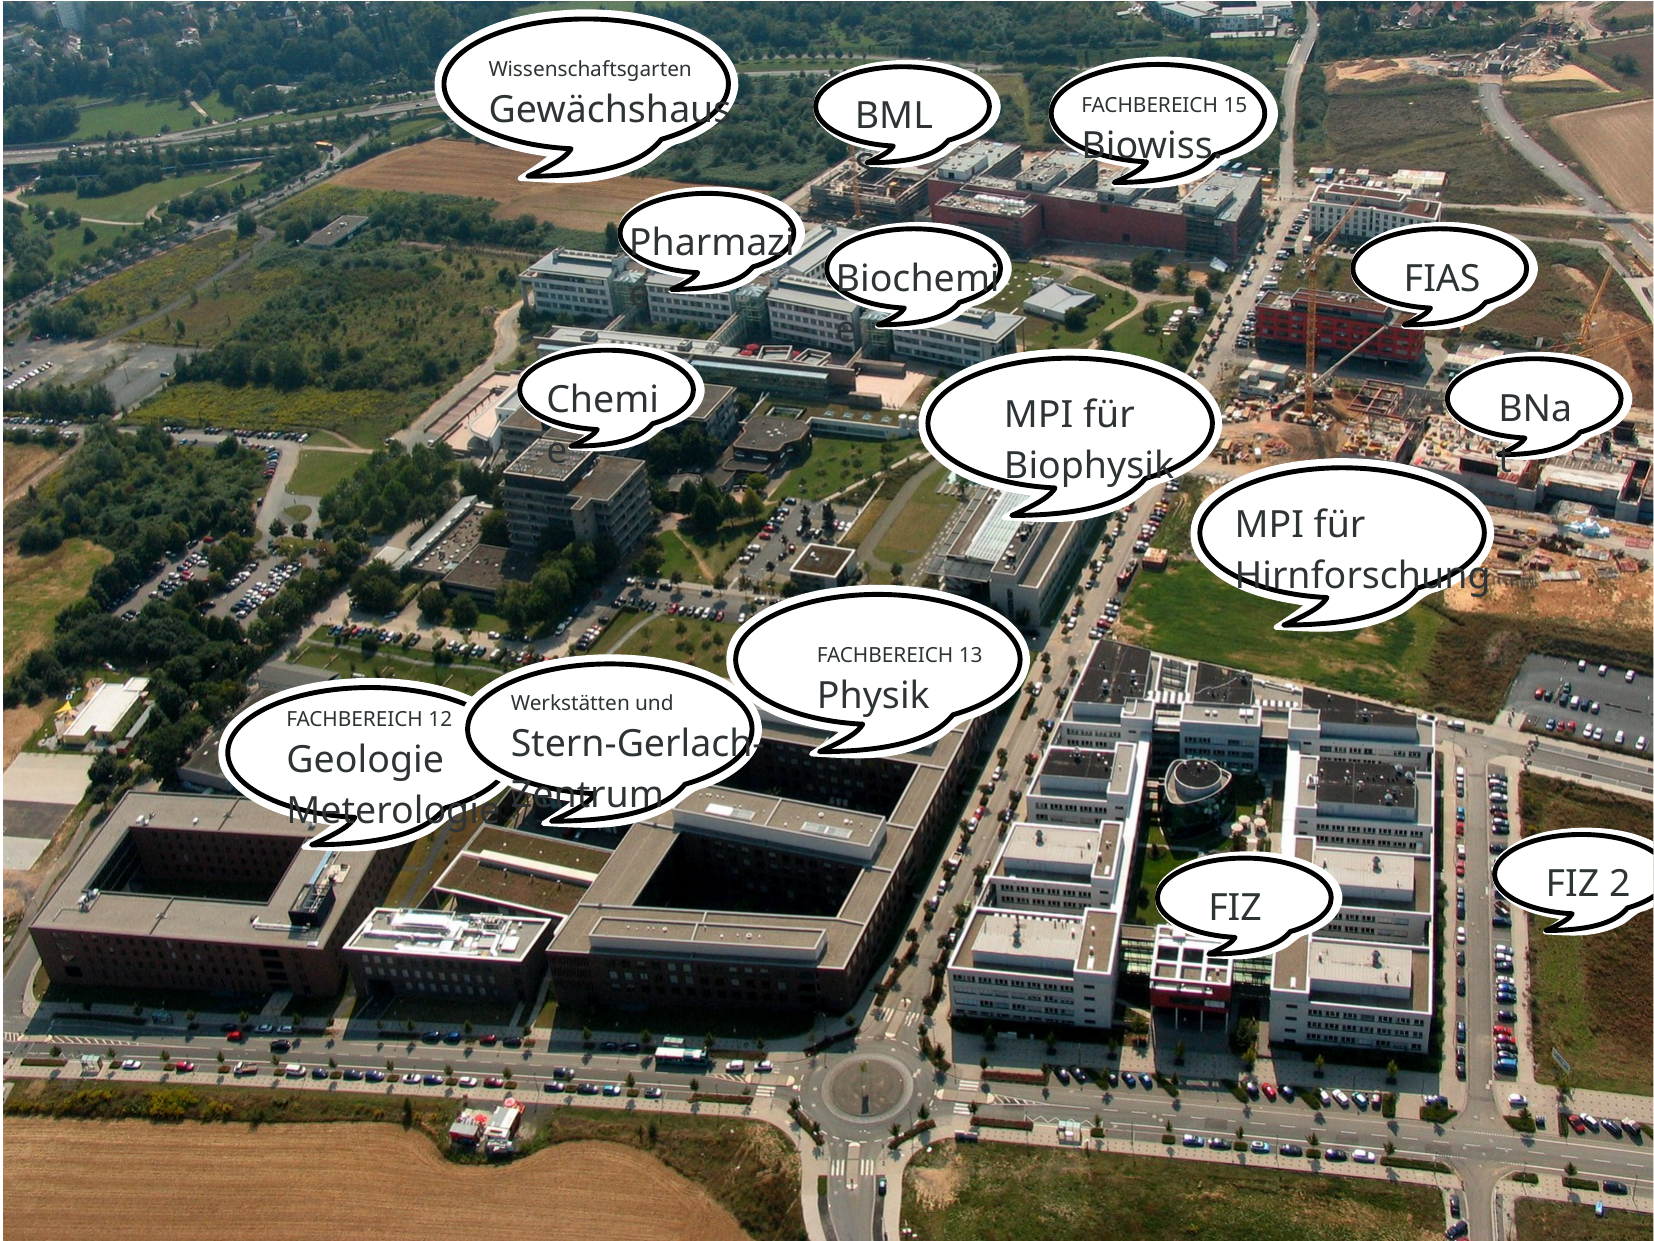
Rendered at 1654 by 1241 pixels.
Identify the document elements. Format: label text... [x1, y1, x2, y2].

text_box [437, 11, 716, 181]
text_box [717, 48, 736, 111]
text_box [499, 656, 721, 680]
text_box Wissenschaftsgarten Gewächshaus [473, 47, 717, 121]
text_box [815, 62, 999, 166]
text_box Biochemie [820, 243, 1022, 297]
text_box BNat [1483, 373, 1600, 427]
text_box [539, 418, 683, 449]
text_box [1051, 85, 1066, 141]
text_box MPI für Biophysik [989, 380, 1171, 471]
text_box [728, 587, 1028, 756]
text_box [274, 809, 290, 815]
text_box BMLS [840, 81, 957, 135]
text_box [843, 224, 994, 243]
text_box [275, 680, 464, 696]
text_box [611, 792, 622, 805]
text_box [1329, 581, 1340, 586]
text_box [460, 681, 497, 794]
text_box [1494, 830, 1654, 934]
text_box [1071, 59, 1276, 153]
text_box [300, 809, 306, 817]
text_box [1044, 471, 1055, 476]
text_box Chemie [531, 365, 685, 418]
text_box FACHBEREICH 13 Physik [802, 633, 977, 707]
text_box [1427, 581, 1437, 586]
picture [3, 1, 1654, 1241]
text_box [1157, 853, 1341, 957]
text_box [847, 297, 989, 328]
text_box [293, 809, 299, 817]
text_box [639, 261, 783, 292]
text_box [1229, 581, 1238, 586]
text_box [396, 809, 408, 821]
text_box Werkstätten und Stern-Gerlach- Zentrum [496, 680, 753, 792]
text_box [428, 809, 440, 821]
text_box [1352, 224, 1536, 328]
text_box [1221, 460, 1464, 490]
text_box [635, 188, 787, 208]
text_box [535, 345, 703, 417]
text_box Pharmazie [614, 208, 815, 261]
text_box [717, 111, 724, 119]
text_box [451, 809, 462, 815]
text_box MPI für Hirnforschung [1219, 490, 1471, 581]
text_box [543, 792, 690, 826]
text_box FACHBEREICH 12 Geologie Meterologie [271, 696, 495, 809]
text_box [921, 351, 1220, 520]
text_box [220, 697, 271, 808]
text_box FIZ 2 [1530, 849, 1648, 902]
text_box [1447, 354, 1630, 458]
text_box FACHBEREICH 15 Biowiss. [1066, 82, 1242, 157]
text_box [306, 809, 313, 820]
text_box [1471, 495, 1492, 570]
text_box [519, 368, 531, 412]
text_box FIZ [1193, 873, 1311, 926]
text_box FIAS [1389, 243, 1506, 297]
text_box [1098, 157, 1230, 186]
text_box [1192, 491, 1219, 575]
text_box [559, 792, 570, 799]
text_box [316, 809, 326, 822]
text_box [1241, 581, 1447, 630]
text_box [303, 809, 448, 850]
text_box [1067, 471, 1077, 476]
text_box [1010, 471, 1022, 475]
text_box [753, 707, 760, 744]
